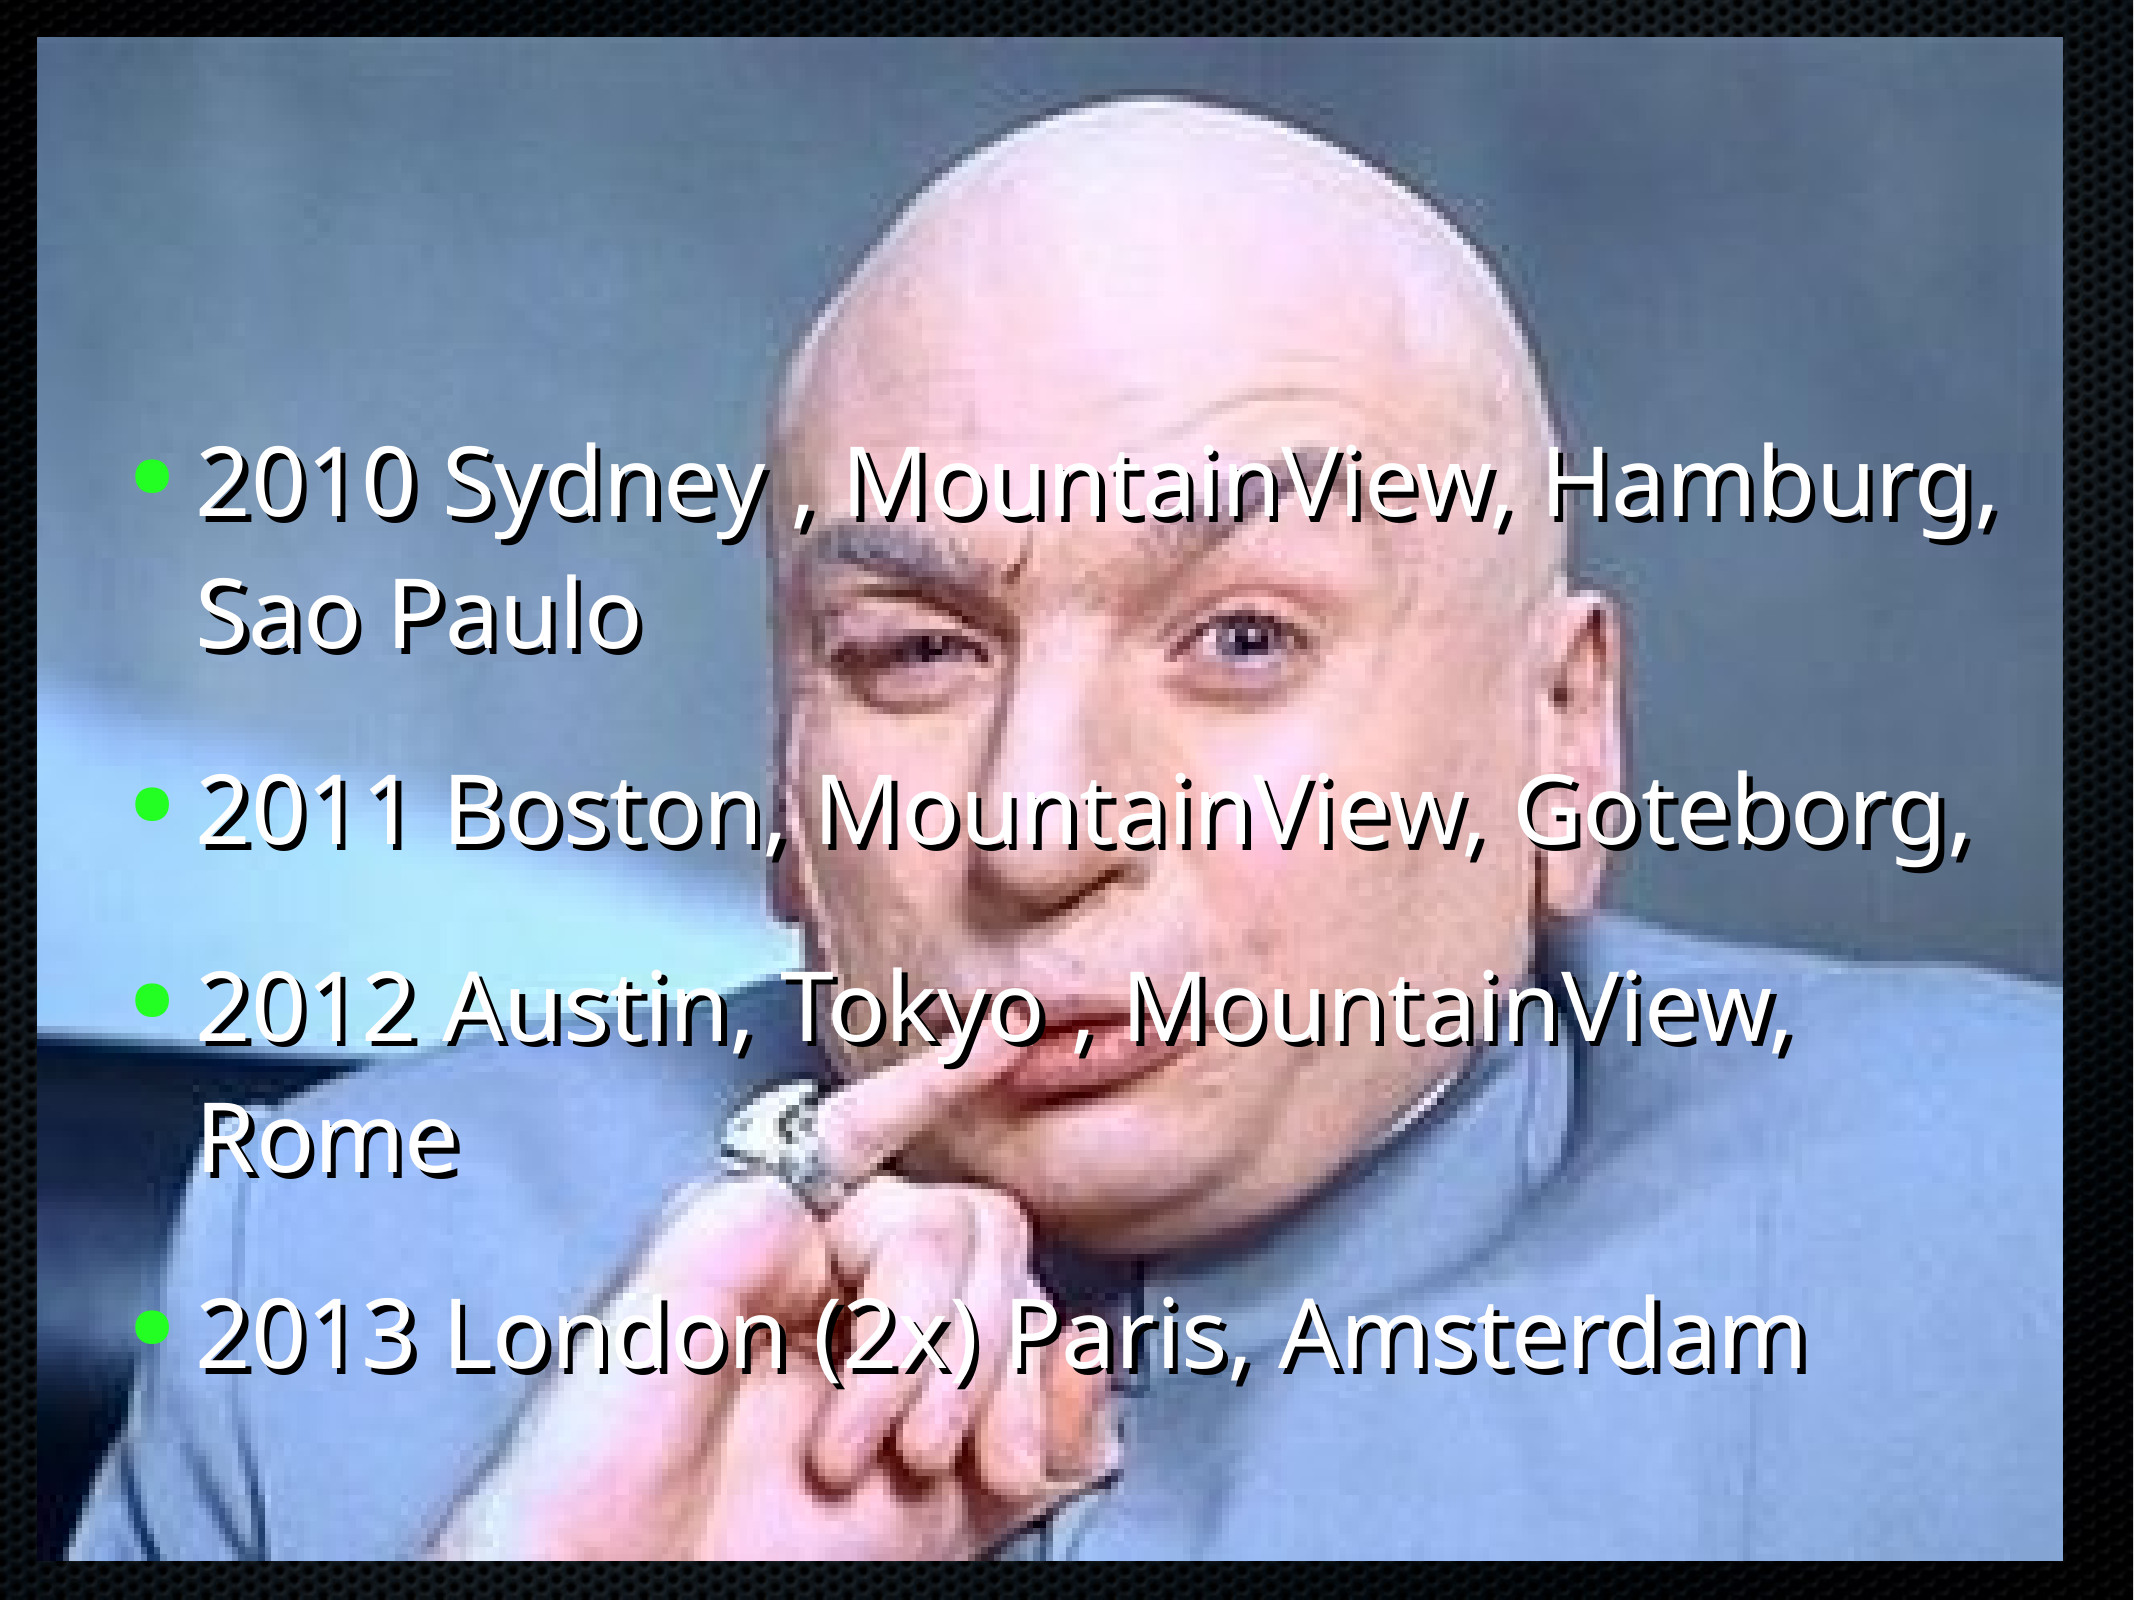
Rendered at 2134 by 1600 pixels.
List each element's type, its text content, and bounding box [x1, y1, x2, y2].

list 2010 Sydney , MountainView, Hamburg, Sao Paulo 2011 Boston, MountainView, Goteborg, 2012 Austin, Tokyo , MountainView, Rome 2013 London (2x) Paris, Amsterdam [129, 413, 2005, 1411]
picture [0, 0, 2134, 1600]
